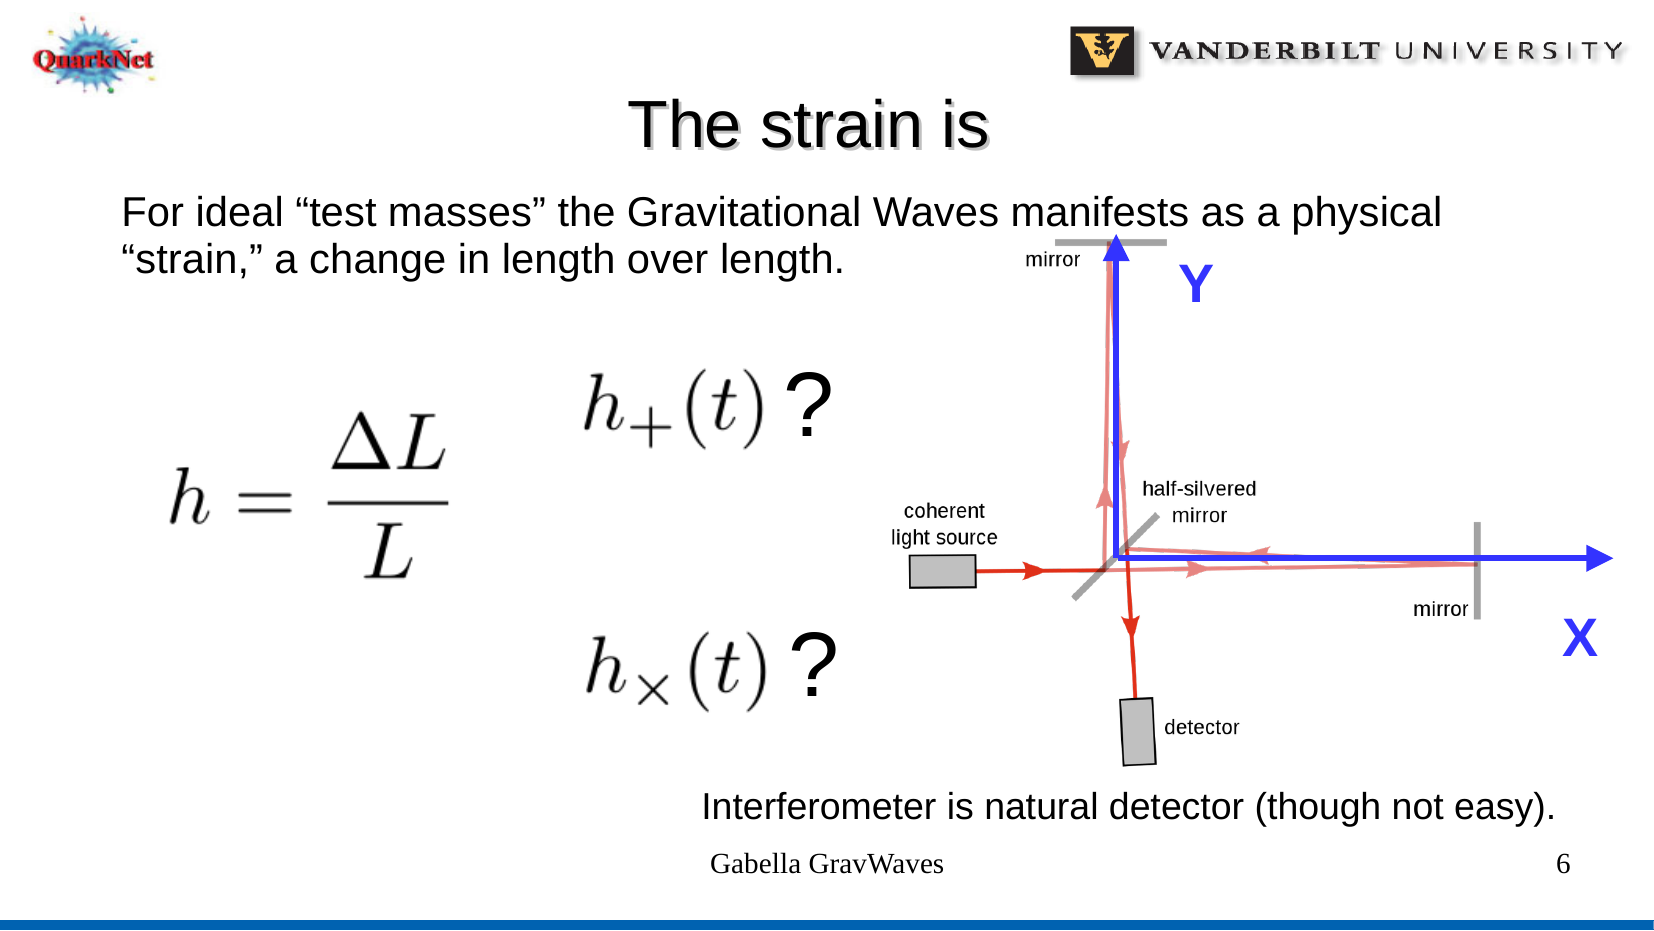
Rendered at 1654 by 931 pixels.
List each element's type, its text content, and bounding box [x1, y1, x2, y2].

text_box ? [774, 592, 855, 722]
picture [538, 345, 792, 480]
title The strain is [121, 61, 1534, 188]
picture [885, 233, 1486, 773]
picture [549, 603, 803, 738]
text_box Y [1164, 238, 1230, 321]
text_box ? [768, 332, 850, 462]
picture [19, 12, 166, 102]
text_box X [1547, 592, 1614, 676]
picture [1067, 23, 1638, 86]
text_box Interferometer is natural detector (though not easy). [686, 772, 1572, 835]
list For ideal “test masses” the Gravitational Waves manifests as a physical “strain,” a change in length over length. [121, 188, 1534, 329]
picture [142, 389, 497, 622]
